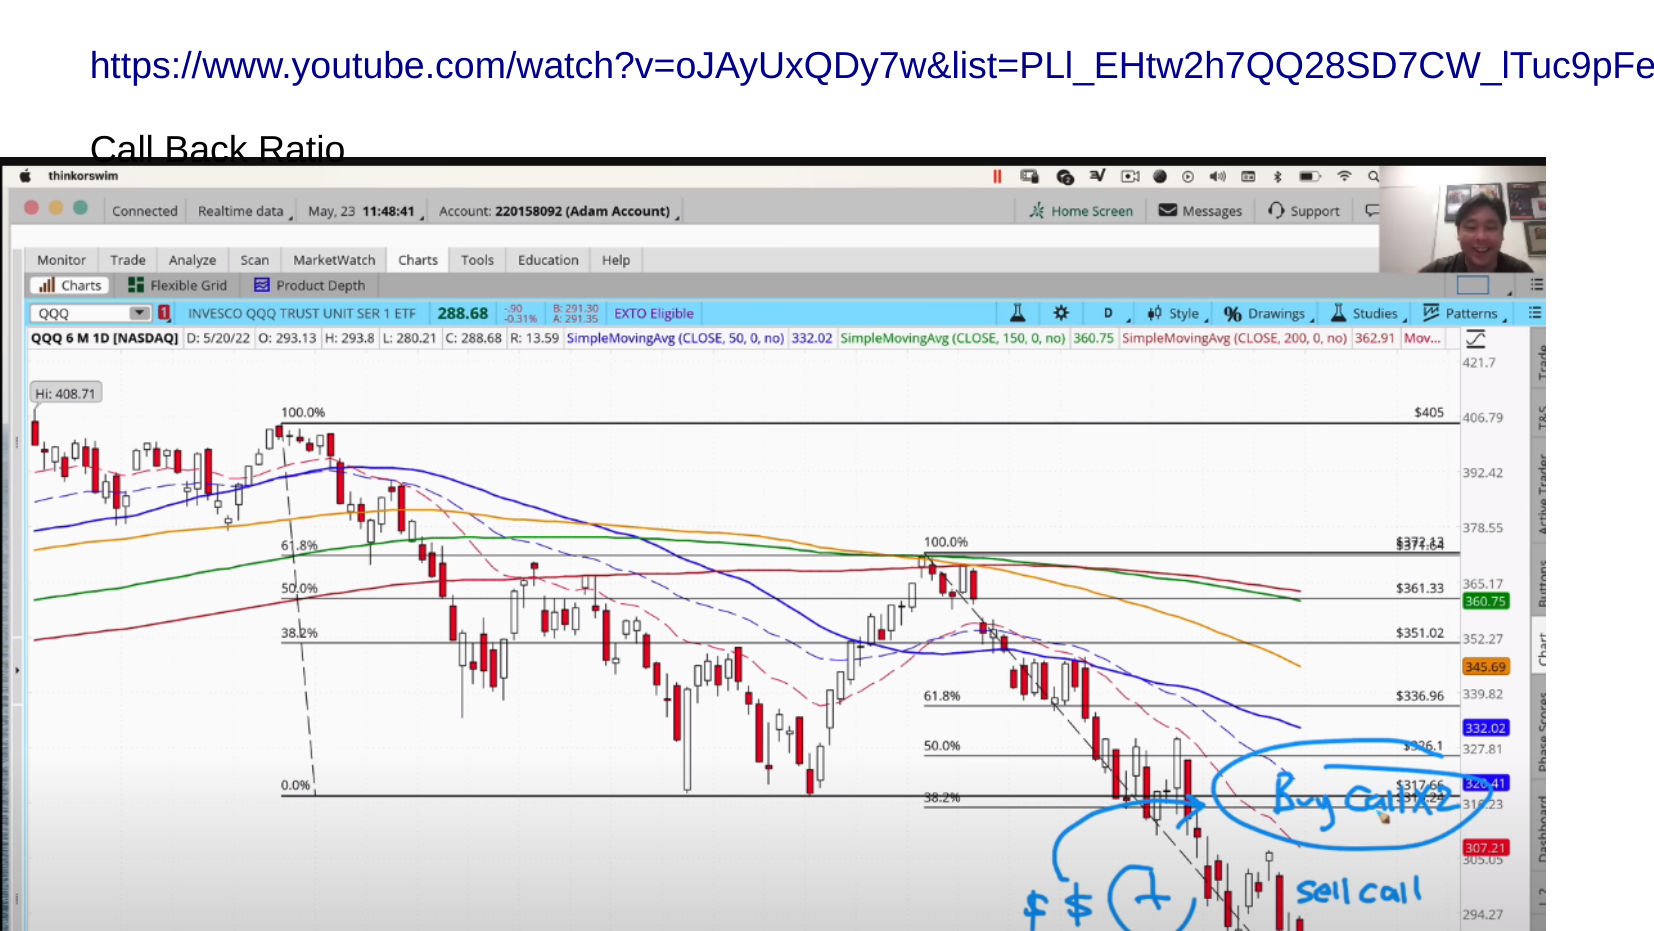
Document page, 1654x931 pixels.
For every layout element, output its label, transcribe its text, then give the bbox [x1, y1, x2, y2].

picture [0, 157, 1546, 931]
text_box https://www.youtube.com/watch?v=oJAyUxQDy7w&list=PLl_EHtw2h7QQ28SD7CW_lTuc9pFeTKwiE&index=12 Call Back Ratio [75, 37, 1654, 221]
